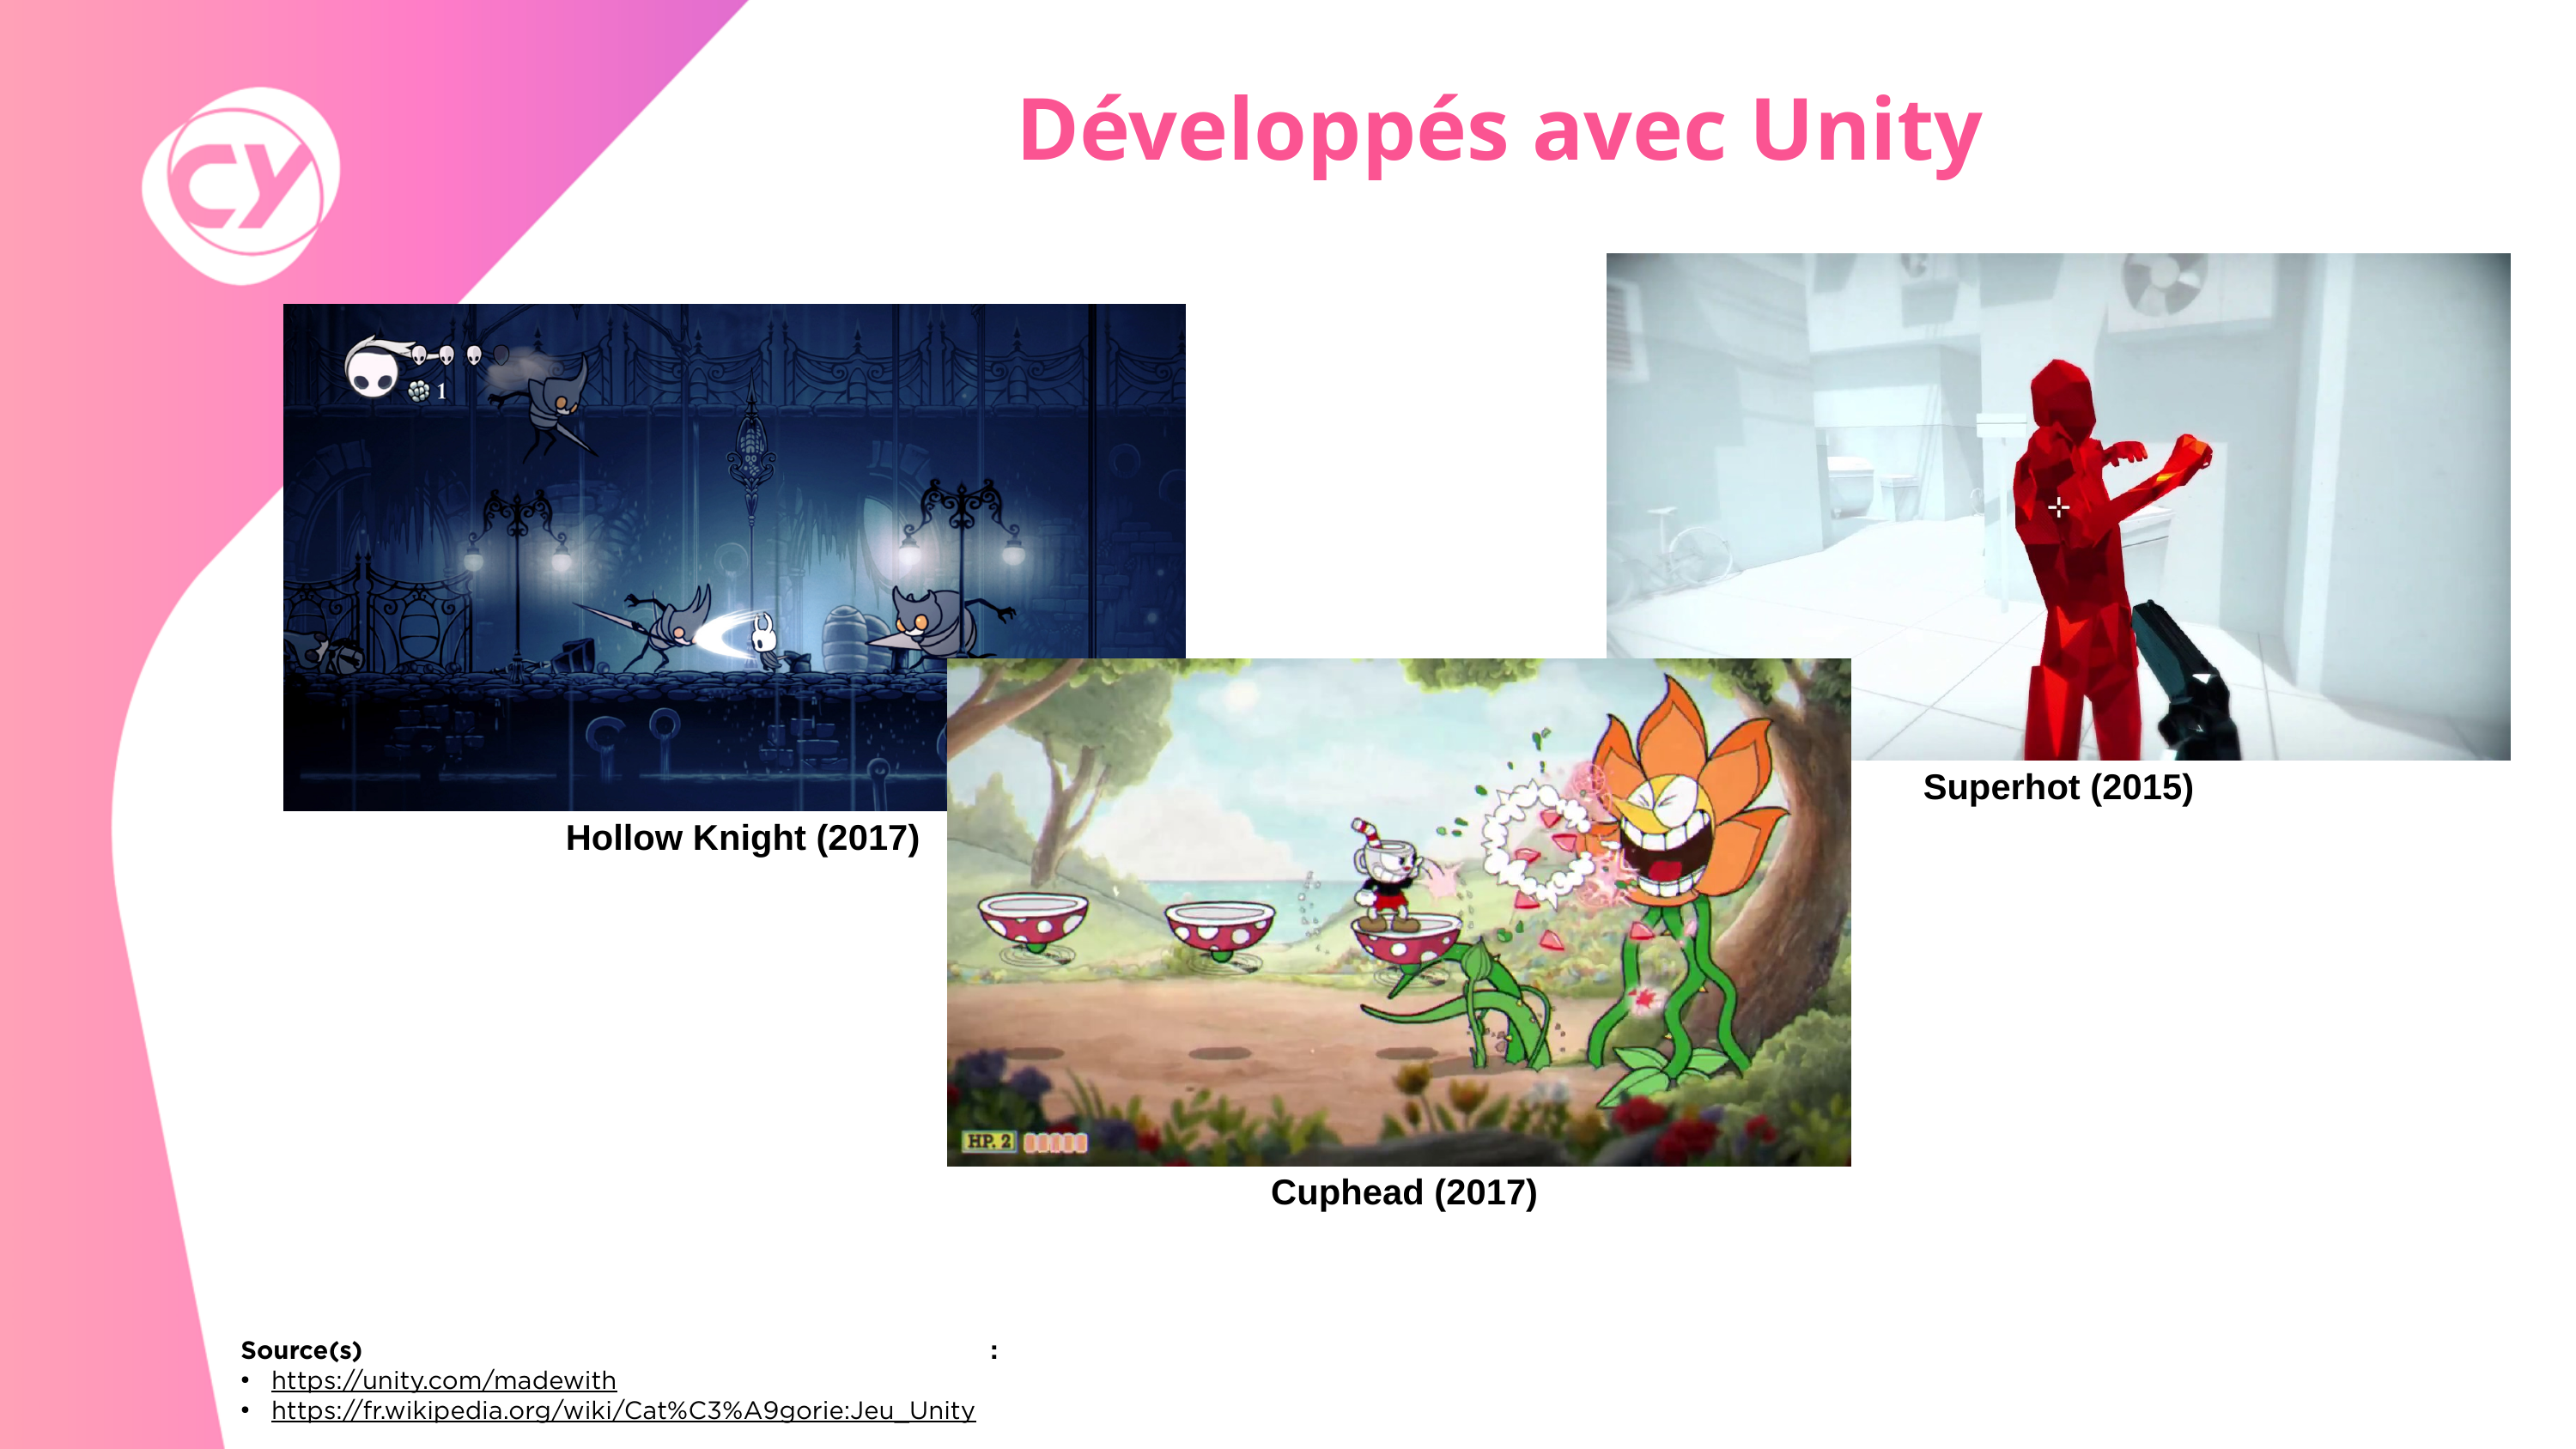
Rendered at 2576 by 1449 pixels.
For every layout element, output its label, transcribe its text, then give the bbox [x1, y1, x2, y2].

text_box Développés avec Unity [1382, 122, 1400, 150]
text_box Cuphead (2017) [1227, 1166, 1583, 1219]
text_box Développés avec Unity [1327, 122, 1345, 150]
text_box Développés avec Unity [689, 57, 2311, 178]
text_box Superhot (2015) [1880, 760, 2237, 814]
text_box Hollow Knight (2017) [552, 810, 933, 864]
picture [0, 0, 2576, 1449]
text_box Source(s) : https://unity.com/madewith https://fr.wikipedia.org/wiki/Cat%C3%A9gorie:Jeu_Unity [228, 1329, 1504, 1432]
